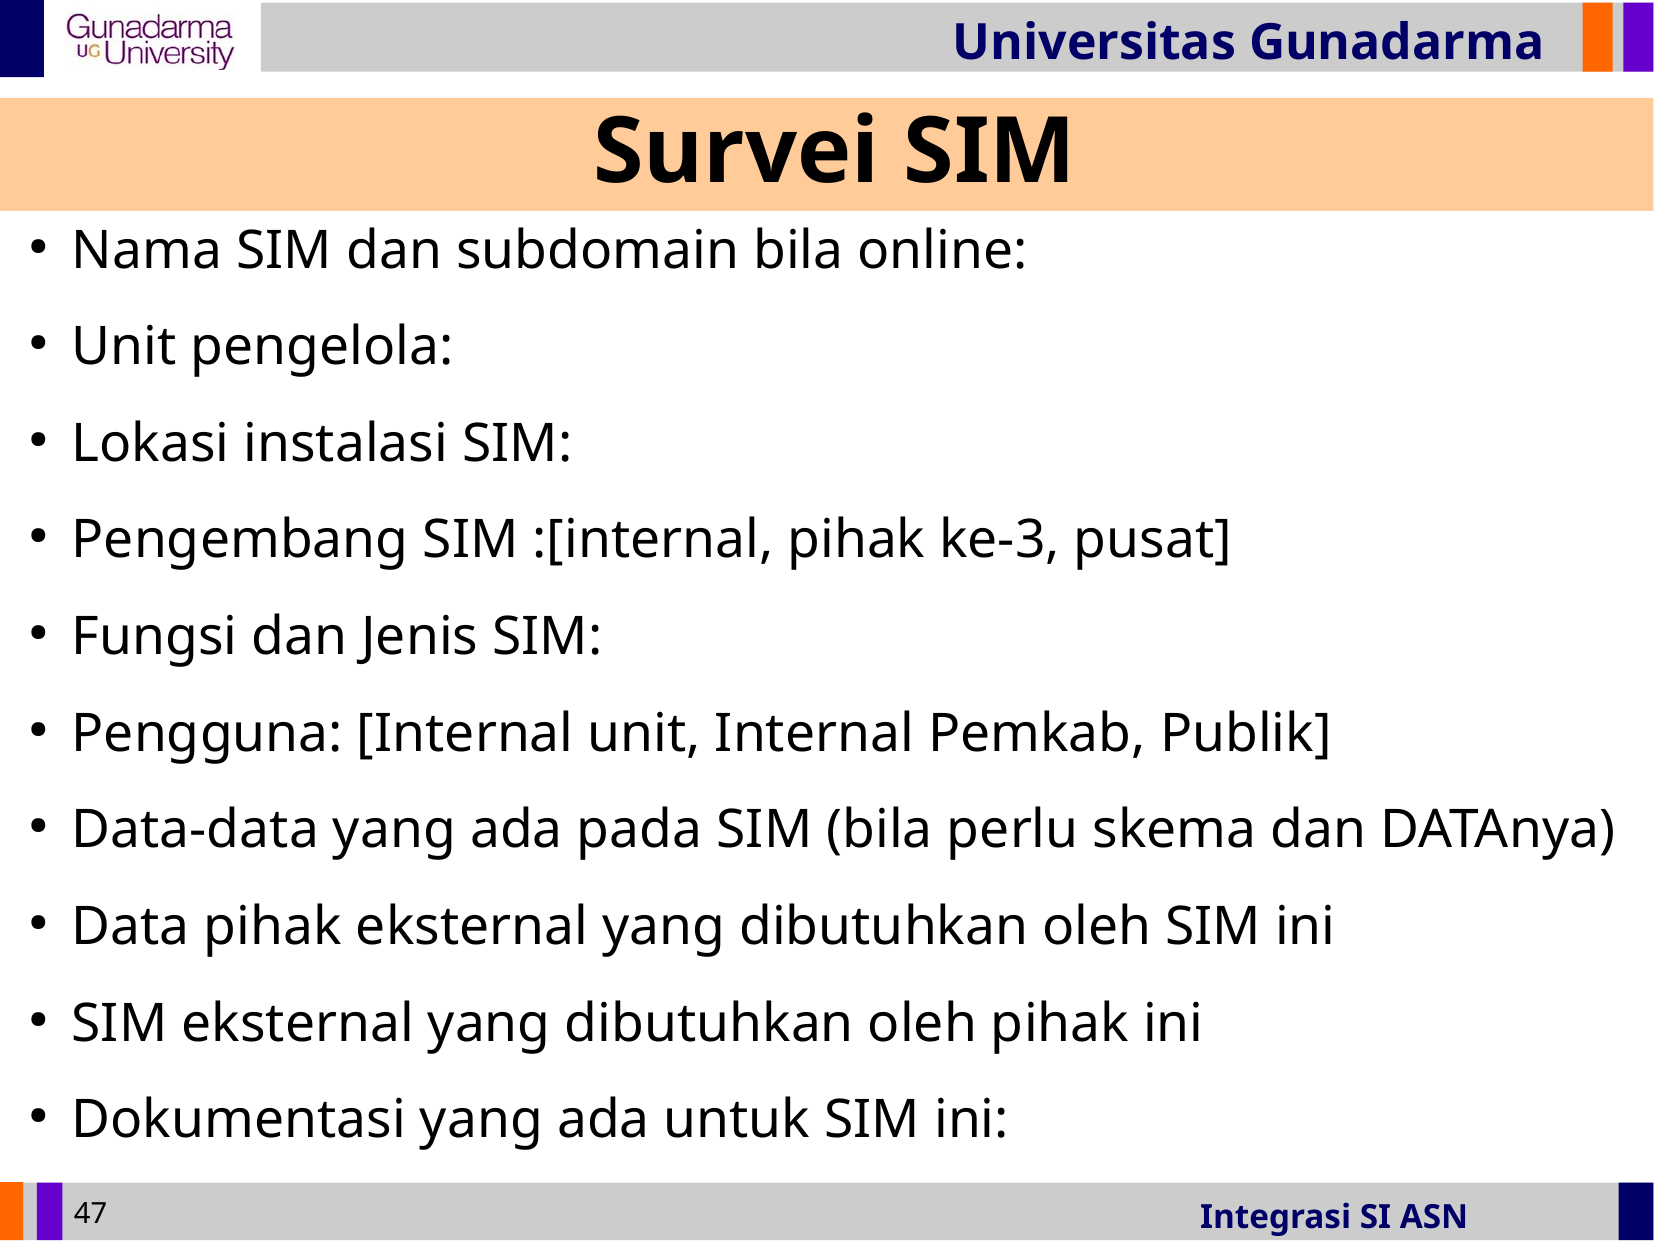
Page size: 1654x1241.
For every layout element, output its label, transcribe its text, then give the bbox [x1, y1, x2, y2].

text_box [0, 97, 78, 211]
list Nama SIM dan subdomain bila online: Unit pengelola: Lokasi instalasi SIM: Pengembang SIM :[internal, pihak ke-3, pusat] Fungsi dan Jenis SIM: Pengguna: [Internal unit, Internal Pemkab, Publik] Data-data yang ada pada SIM (bila perlu skema dan DATAnya) Data pihak eksternal yang dibutuhkan oleh SIM ini SIM eksternal yang dibutuhkan oleh pihak ini Dokumentasi yang ada untuk SIM ini: [14, 210, 1630, 1171]
title Survei SIM [78, 84, 1592, 210]
text_box [1592, 97, 1654, 211]
picture [65, 0, 235, 70]
